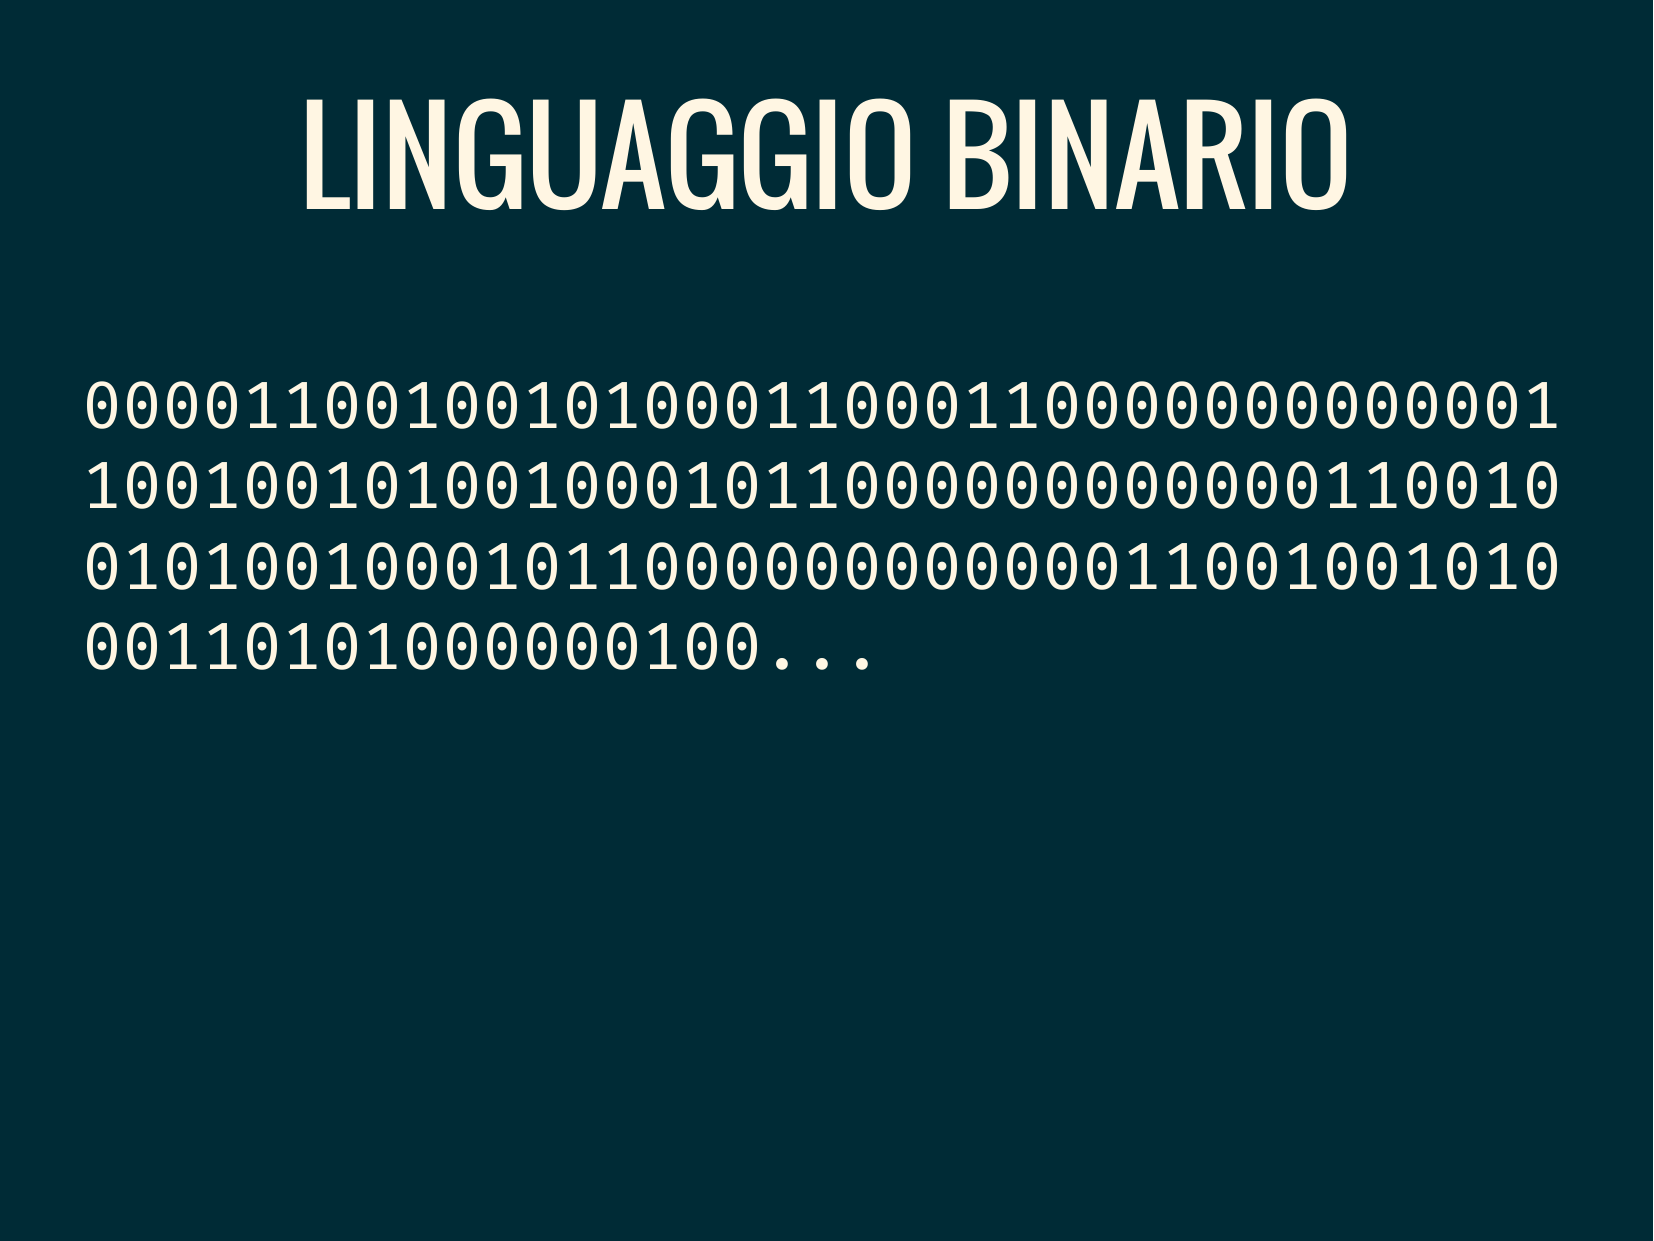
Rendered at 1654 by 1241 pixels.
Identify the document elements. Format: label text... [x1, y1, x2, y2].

text_box 00001100100101000110001100000000000011001001010010001011000000000000110010010100100010110000000000001100100101000110101000000100... [82, 366, 1571, 1193]
title Linguaggio binario [82, 49, 1571, 257]
